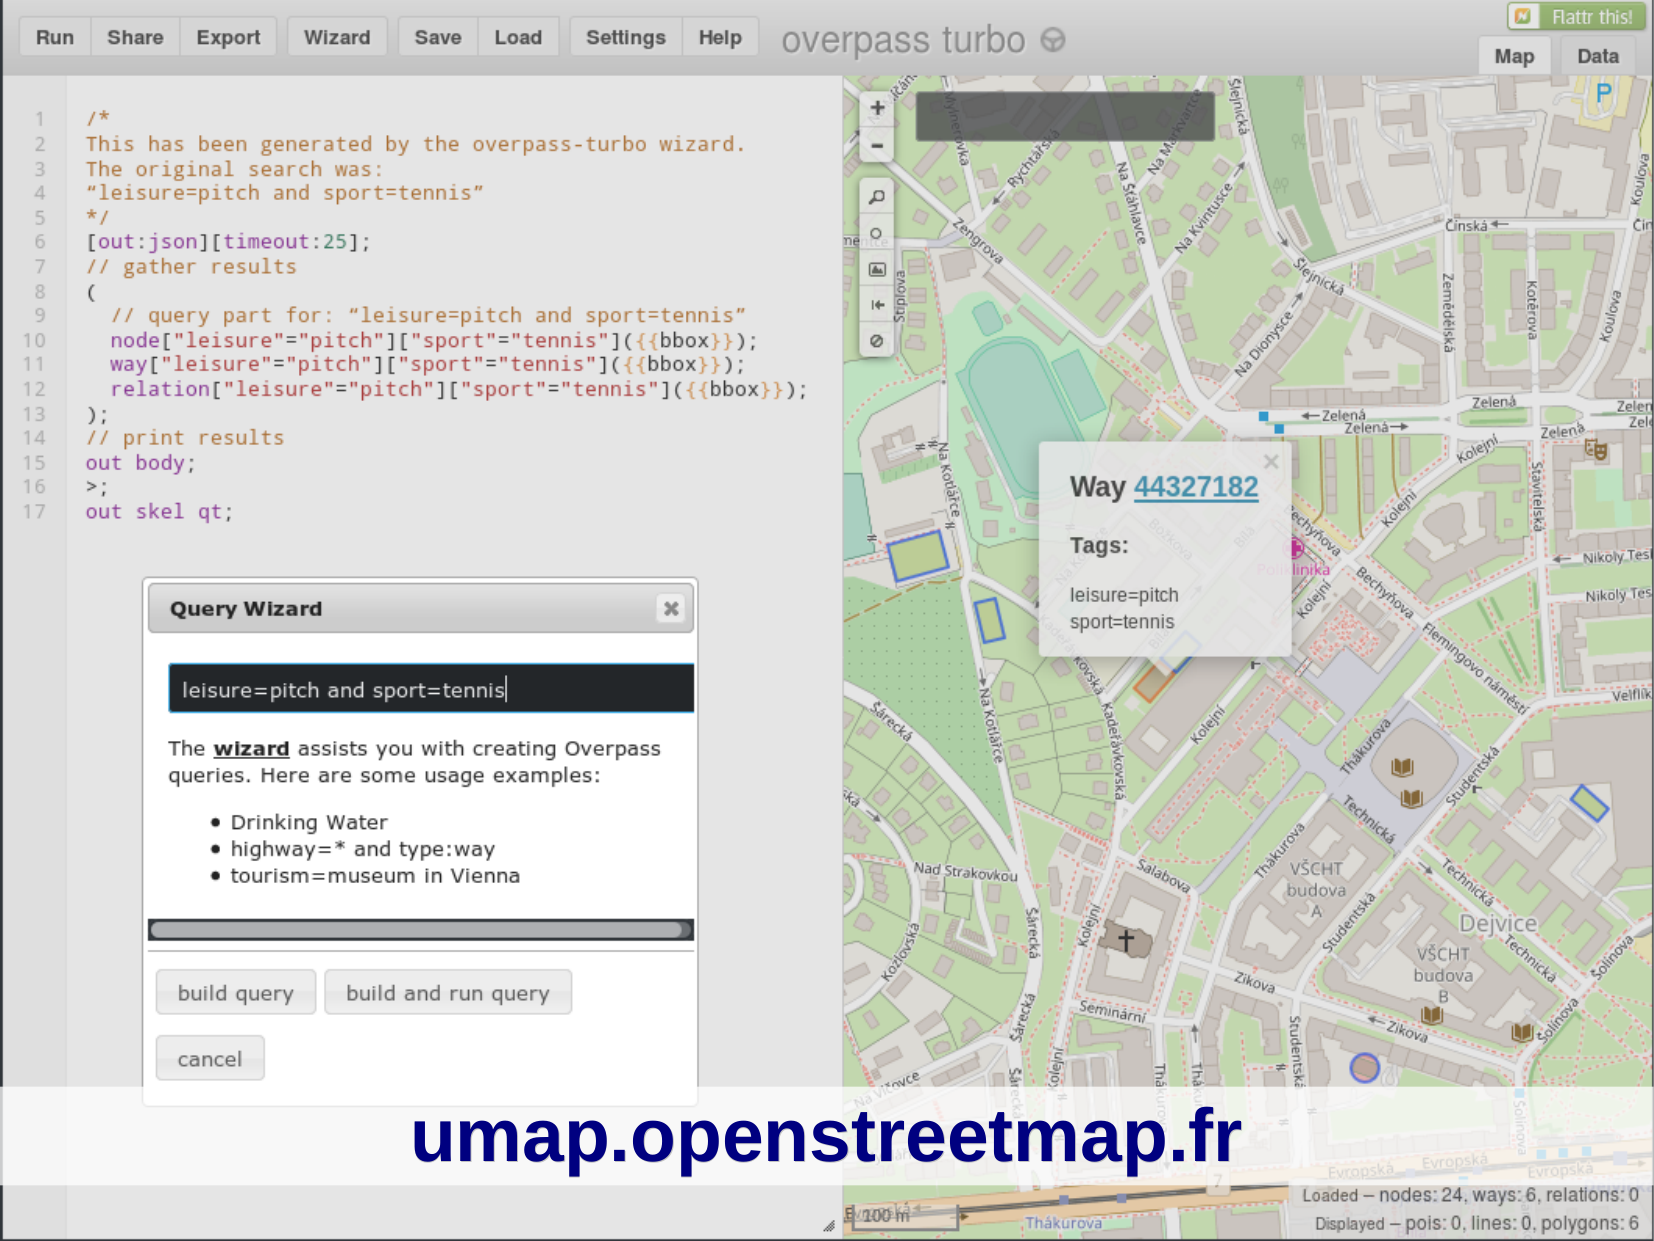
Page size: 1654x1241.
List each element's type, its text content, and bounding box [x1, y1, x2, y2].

text_box umap.openstreetmap.fr [0, 1086, 1654, 1186]
picture [0, 0, 1654, 1086]
picture [0, 1186, 1654, 1241]
